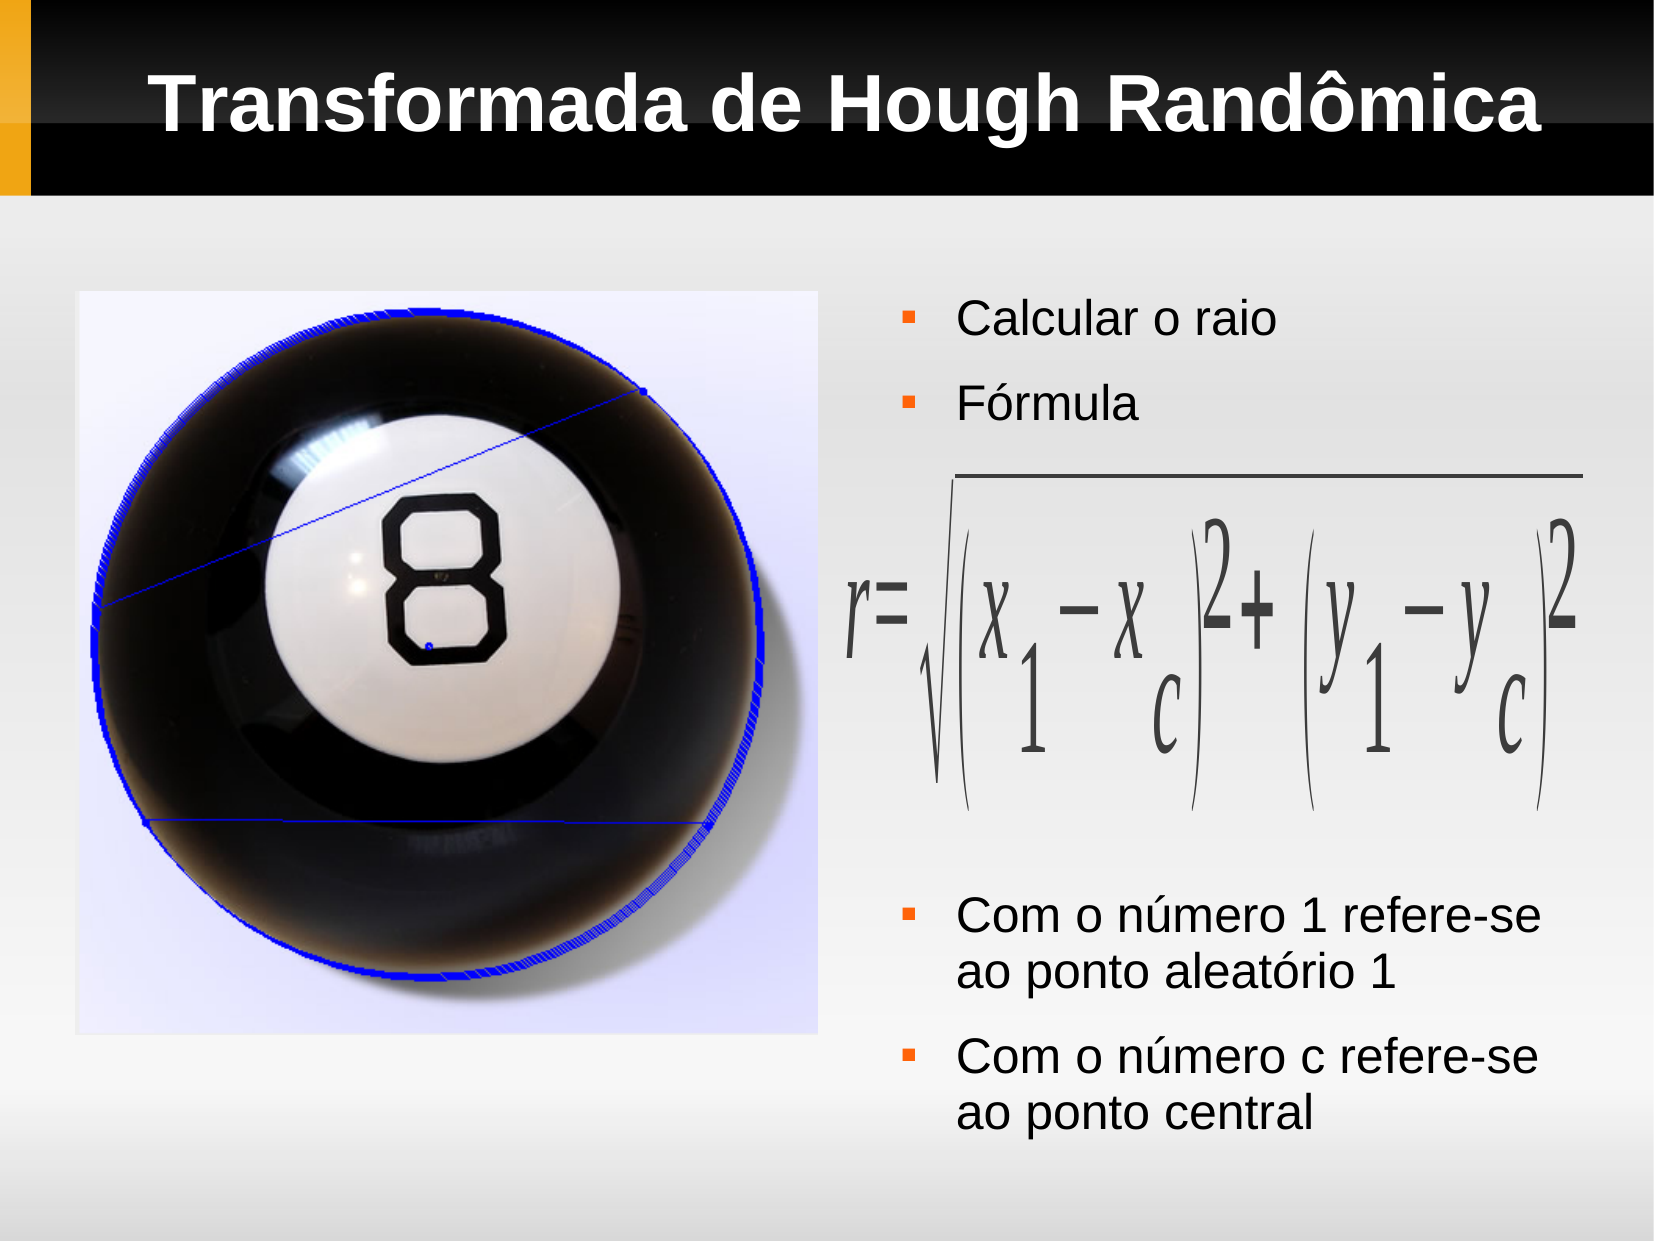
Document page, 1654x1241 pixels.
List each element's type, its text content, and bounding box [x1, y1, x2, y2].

chart [795, 225, 1650, 811]
title Transformada de Hough Randômica [76, 0, 1565, 208]
list Calcular o raio Fórmula Com o número 1 refere-se ao ponto aleatório 1 Com o número c refere-se ao ponto central [885, 811, 1571, 1140]
picture [0, 0, 1654, 1241]
